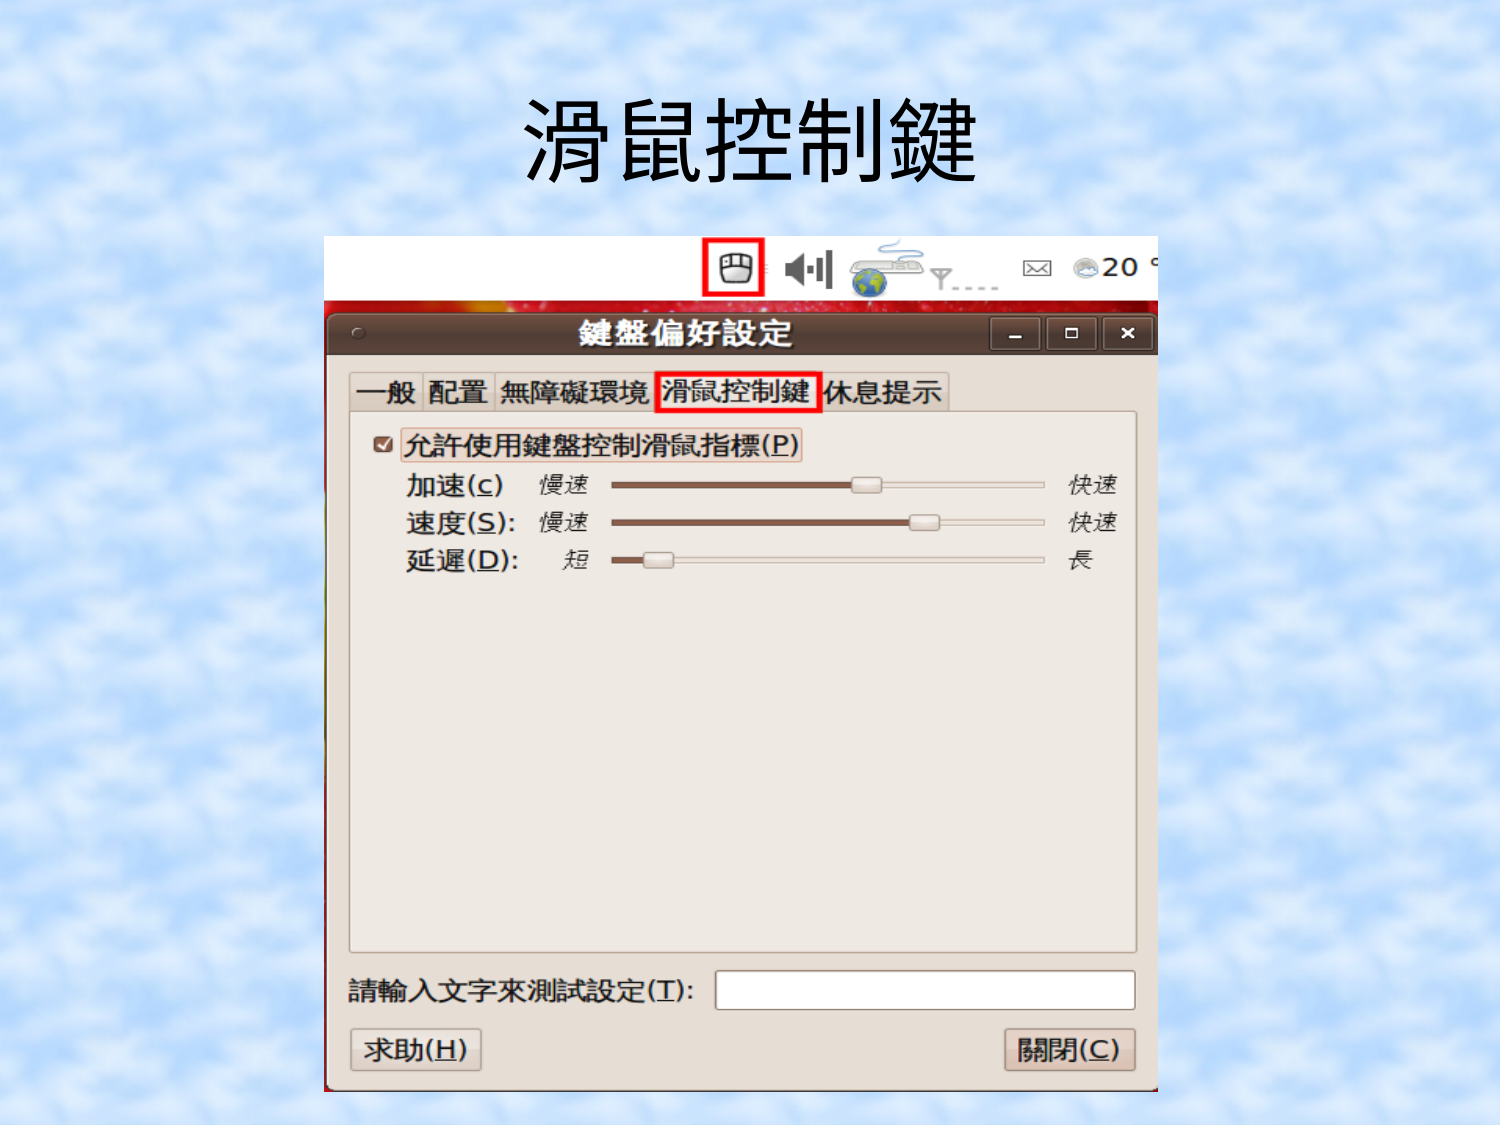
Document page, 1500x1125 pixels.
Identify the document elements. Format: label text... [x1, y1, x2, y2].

title 滑鼠控制鍵 [75, 20, 1425, 257]
picture [0, 0, 1500, 1125]
